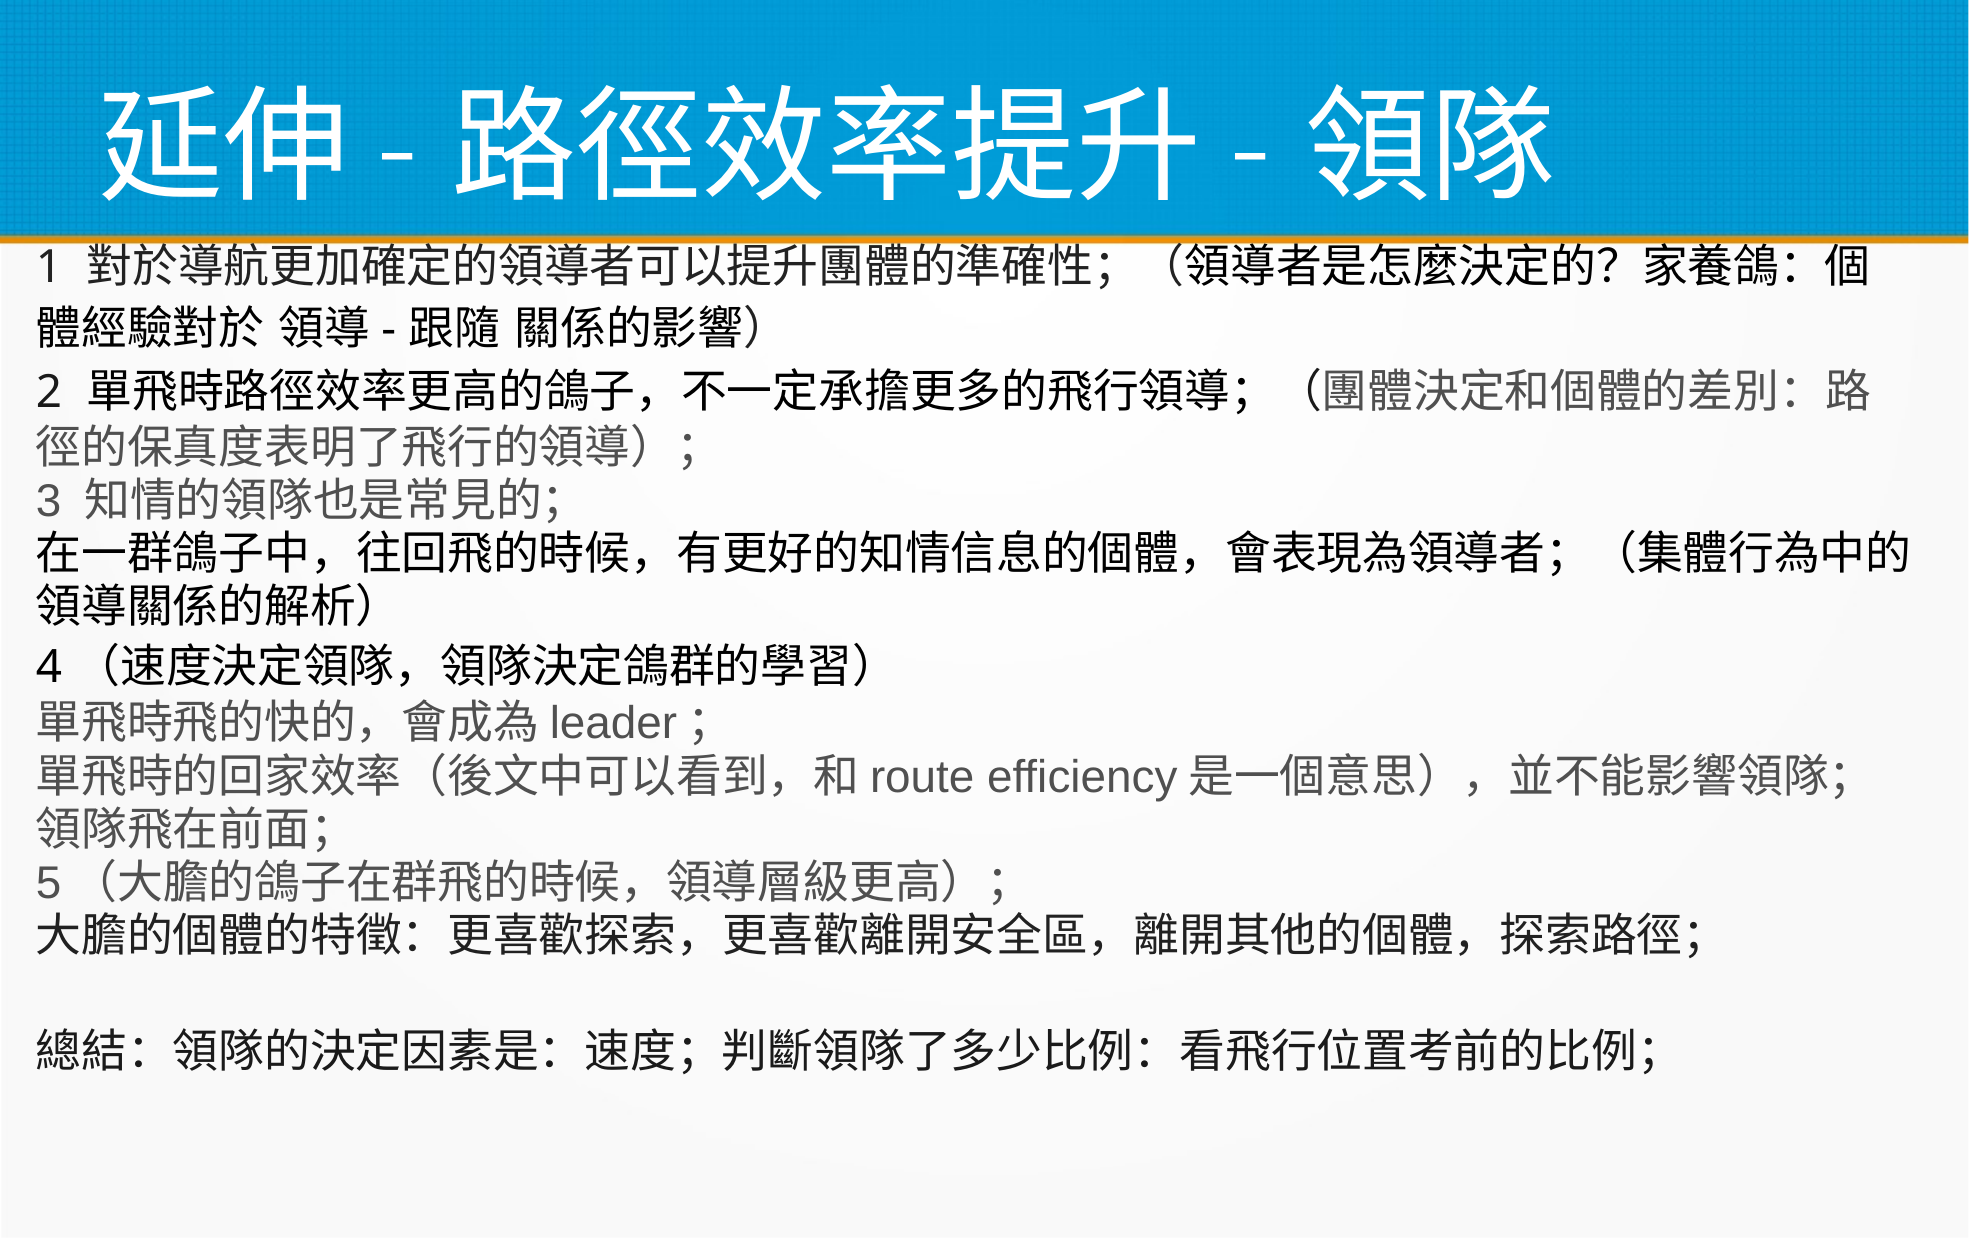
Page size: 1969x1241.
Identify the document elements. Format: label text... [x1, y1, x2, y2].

title 延伸-路徑效率提升-領隊 [98, 19, 1870, 227]
text_box 1 對於導航更加確定的領導者可以提升團體的準確性；（領導者是怎麼決定的？家養鴿：個體經驗對於 領導-跟隨 關係的影響） 2 單飛時路徑效率更高的鴿子，不一定承擔更多的飛行領導；（團體決定和個體的差別：路徑的保真度表明了飛行的領導）； 3 知情的領隊也是常見的； 在一群鴿子中，往回飛的時候，有更好的知情信息的個體，會表現為領導者；（集體行為中的領導關係的解析） 4（速度決定領隊，領隊決定鴿群的學習） 單飛時飛的快的，會成為leader； 單飛時的回家效率（後文中可以看到，和route efficiency是一個意思），並不能影響領隊； 領隊飛在前面； 5（大膽的鴿子在群飛的時候，領導層級更高）； 大膽的個體的特徵：更喜歡探索，更喜歡離開安全區，離開其他的個體，探索路徑； 總結：領隊的決定因素是：速度；判斷領隊了多少比例：看飛行位置考前的比例； [30, 251, 1921, 1123]
picture [0, 233, 1969, 1241]
